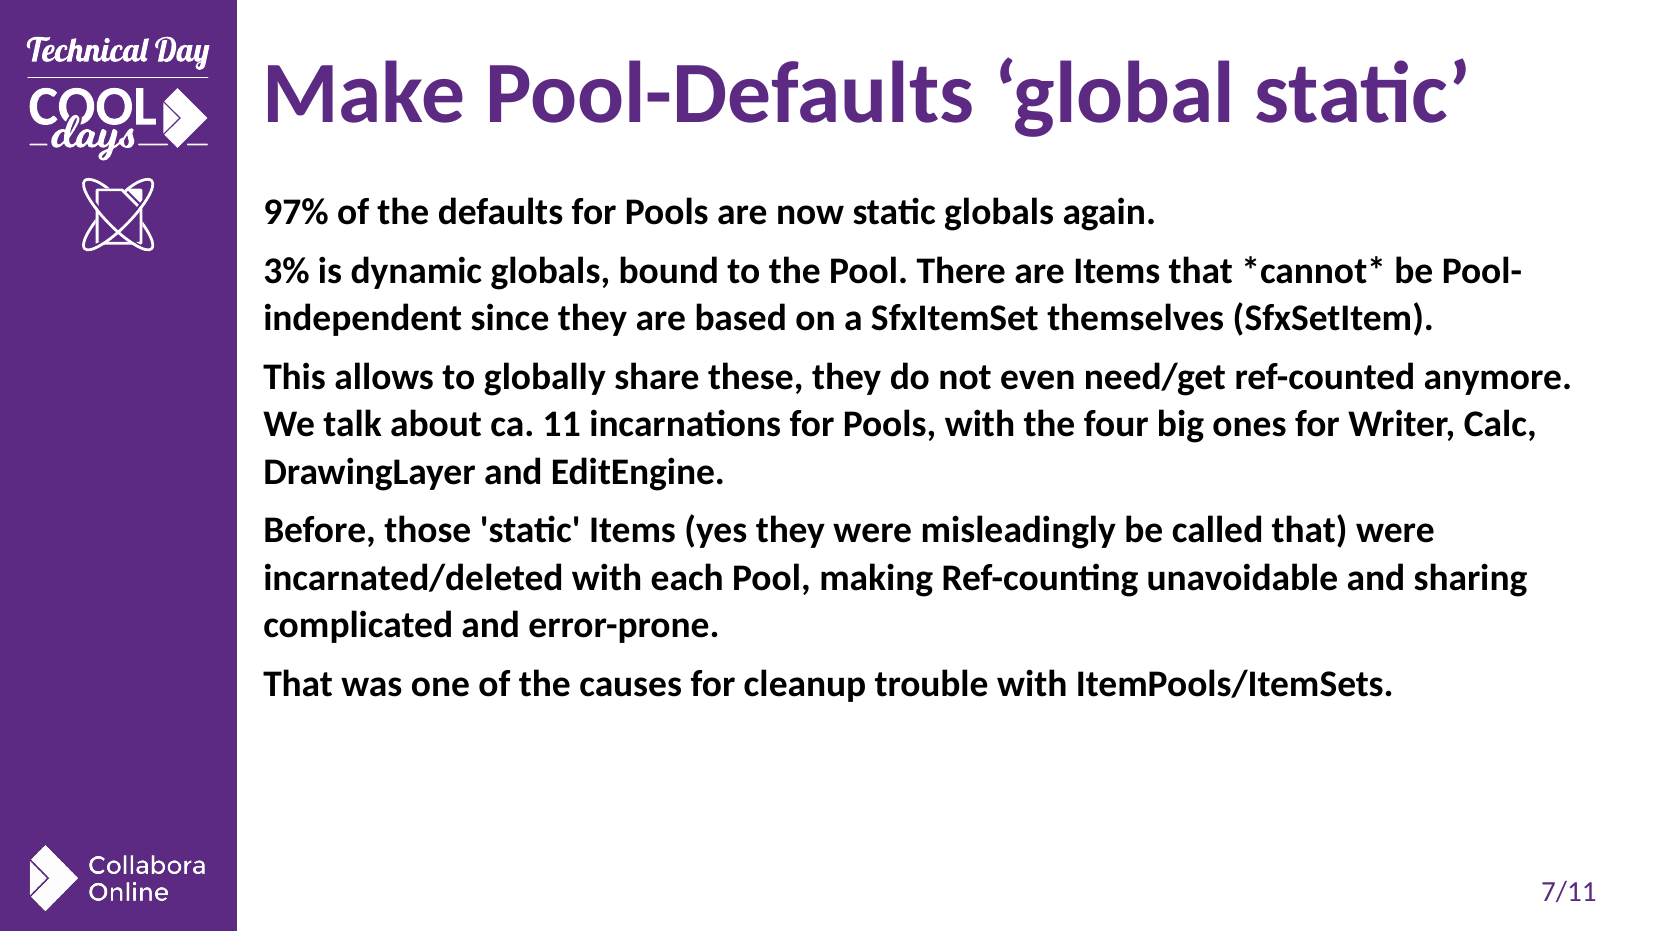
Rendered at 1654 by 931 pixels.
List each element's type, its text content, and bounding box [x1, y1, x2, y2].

title Make Pool-Defaults ‘global static’ [262, 13, 1647, 145]
list 97% of the defaults for Pools are now static globals again. 3% is dynamic globals, bound to the Pool. There are Items that *cannot* be Pool-independent since they are based on a SfxItemSet themselves (SfxSetItem). This allows to globally share these, they do not even need/get ref-counted anymore. We talk about ca. 11 incarnations for Pools, with the four big ones for Writer, Calc, DrawingLayer and EditEngine. Before, those 'static' Items (yes they were misleadingly be called that) were incarnated/deleted with each Pool, making Ref-counting unavoidable and sharing complicated and error-prone. That was one of the causes for cleanup trouble with ItemPools/ItemSets. [263, 187, 1586, 826]
picture [25, 840, 209, 916]
